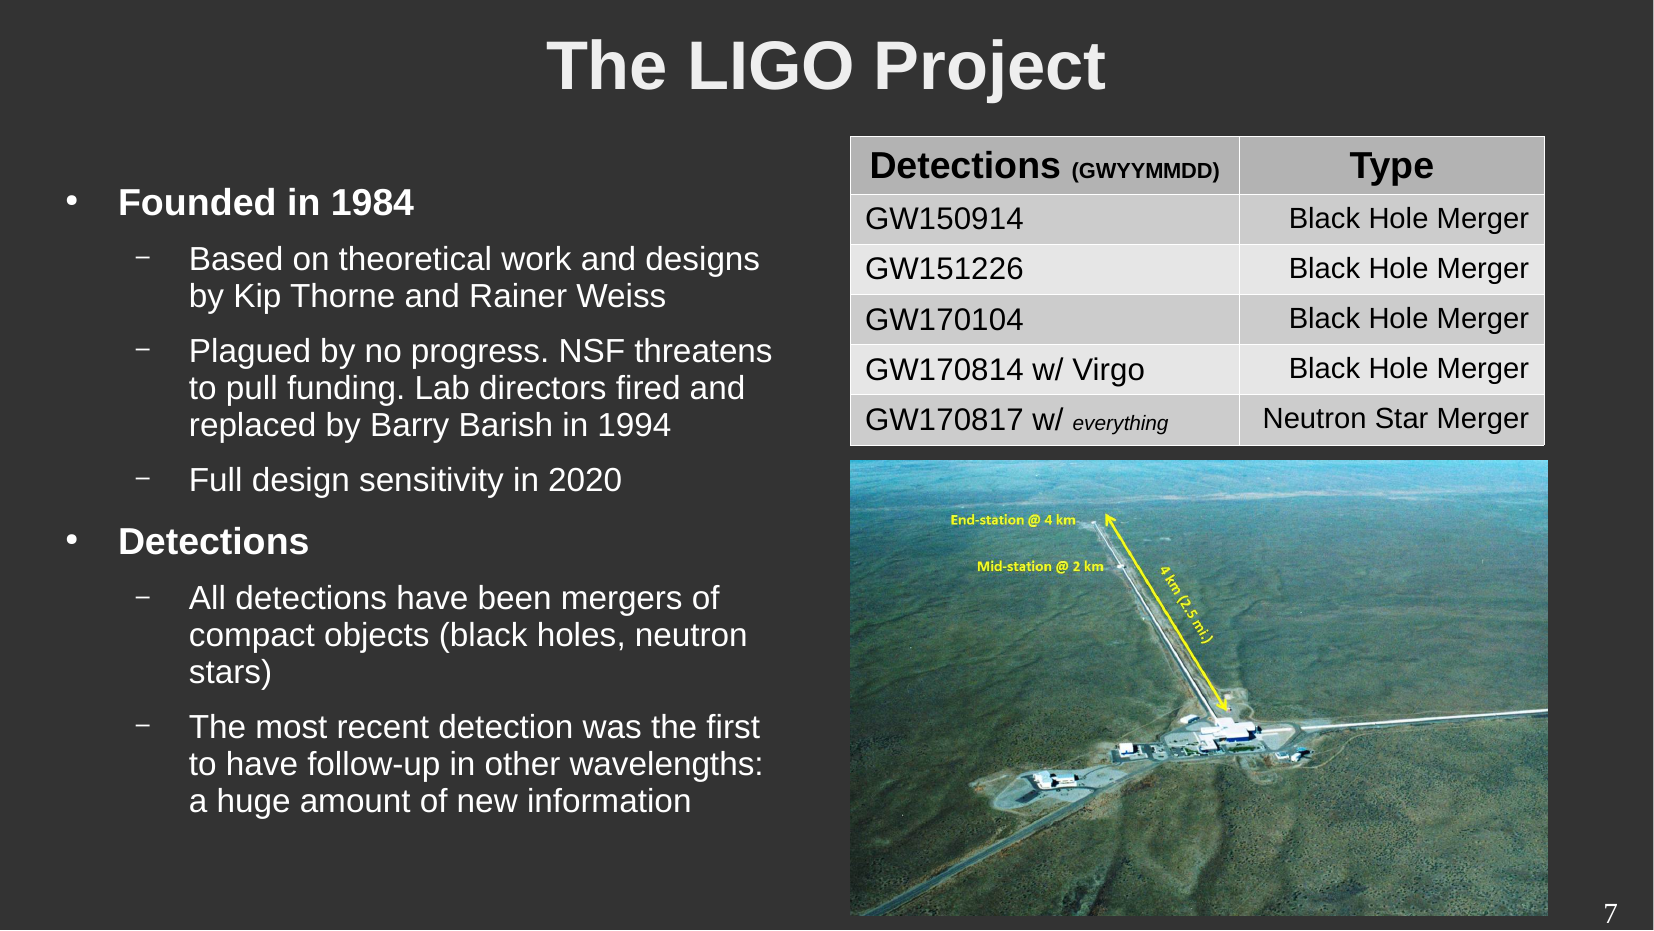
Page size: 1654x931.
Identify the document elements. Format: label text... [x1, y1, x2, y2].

table_header Type [1240, 137, 1544, 194]
table_header Detections (GWYYMMDD) [851, 137, 1239, 194]
table_cell GW170817 w/ everything [851, 395, 1239, 445]
table_cell GW170104 [851, 295, 1239, 344]
table_cell Black Hole Merger [1240, 295, 1544, 344]
table_cell Black Hole Merger [1240, 345, 1544, 394]
table_cell GW151226 [851, 245, 1239, 294]
title The LIGO Project [82, 0, 1571, 144]
list Founded in 1984 Based on theoretical work and designs by Kip Thorne and Rainer Weiss Plagued by no progress. NSF threatens to pull funding. Lab directors fired and replaced by Barry Barish in 1994 Full design sensitivity in 2020 Detections All detections have been mergers of compact objects (black holes, neutron stars) The most recent detection was the first to have follow-up in other wavelengths: a huge amount of new information [47, 181, 792, 827]
table_cell Black Hole Merger [1240, 245, 1544, 294]
table_cell Neutron Star Merger [1240, 395, 1544, 445]
table_cell GW150914 [851, 195, 1239, 244]
picture [850, 460, 1548, 916]
table_cell Black Hole Merger [1240, 195, 1544, 244]
table_cell GW170814 w/ Virgo [851, 345, 1239, 394]
